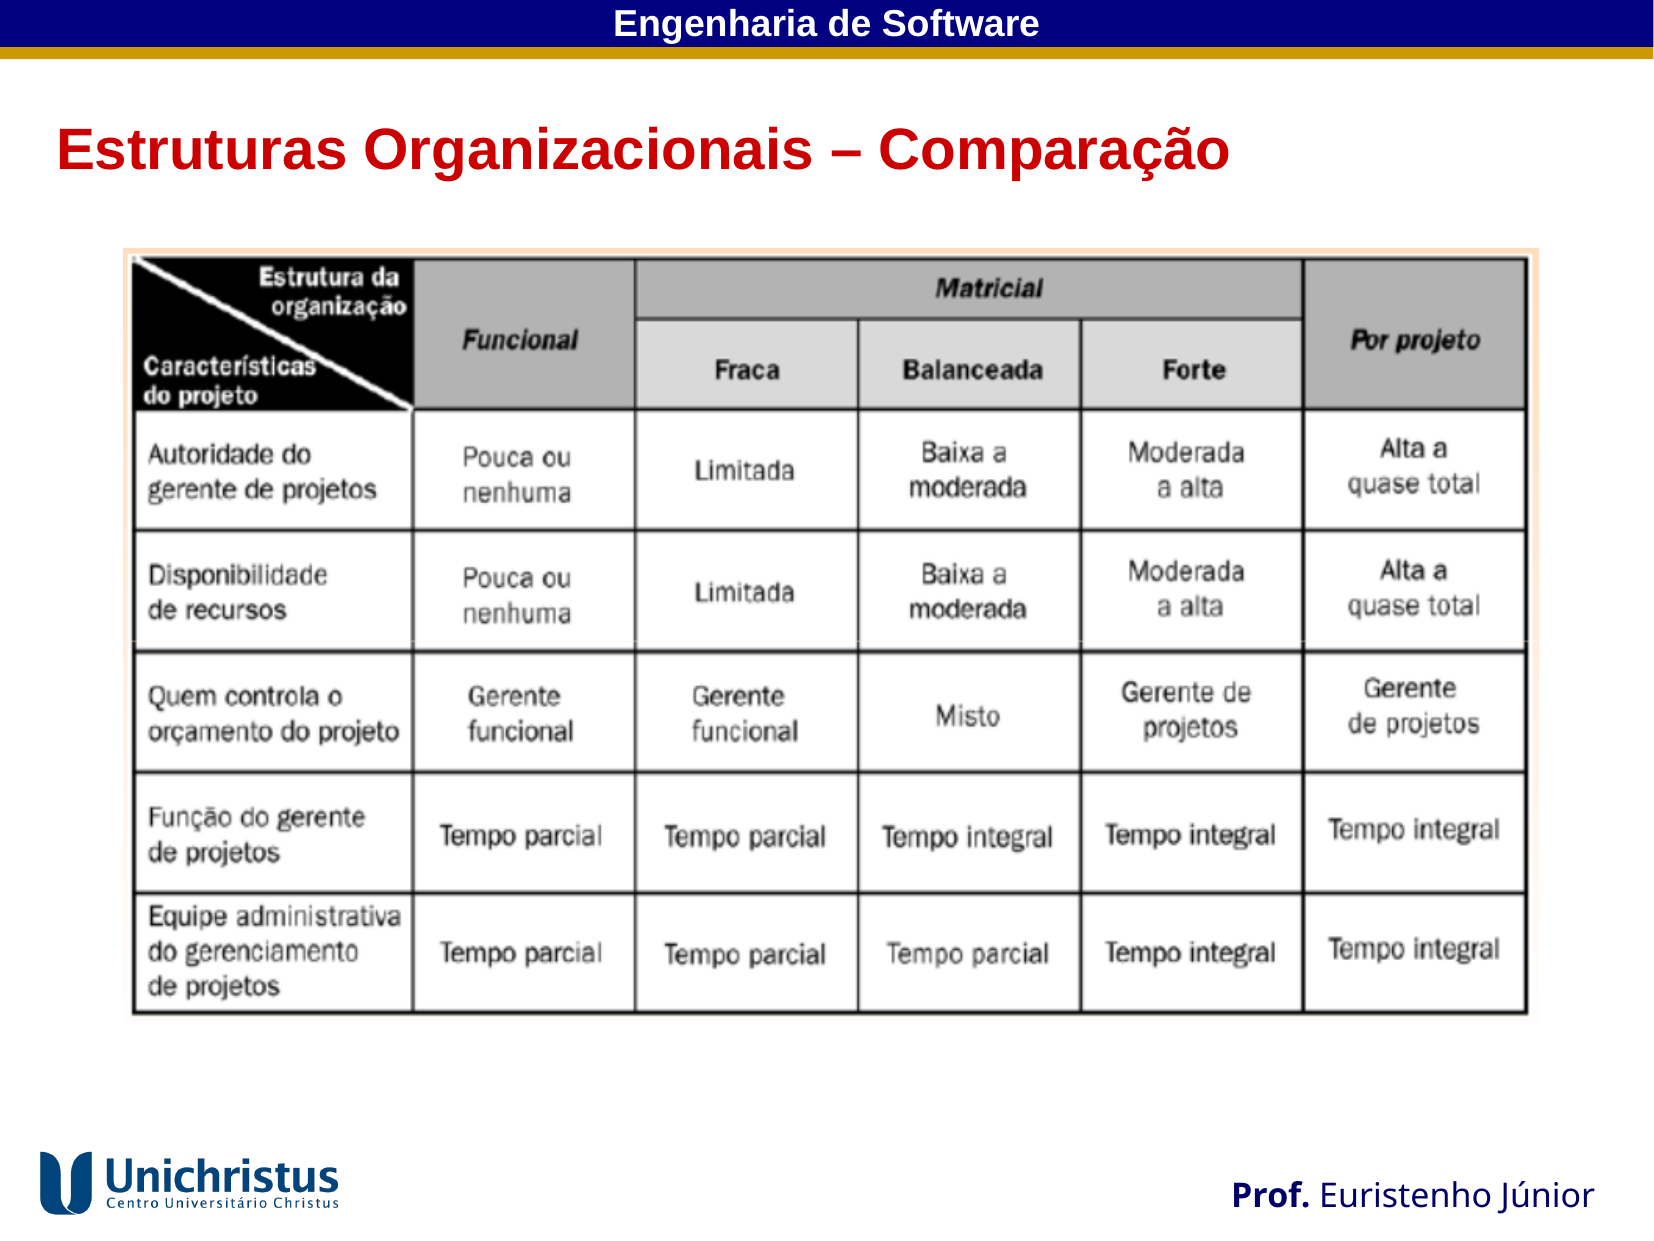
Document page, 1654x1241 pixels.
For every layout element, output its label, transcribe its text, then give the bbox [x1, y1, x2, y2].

text_box Prof. Euristenho Júnior [1216, 1163, 1654, 1224]
text_box Engenharia de Software [0, 0, 1654, 47]
picture [35, 1148, 343, 1217]
text_box Estruturas Organizacionais – Comparação [41, 109, 1636, 254]
picture [123, 248, 1539, 1021]
text_box [0, 47, 1654, 60]
